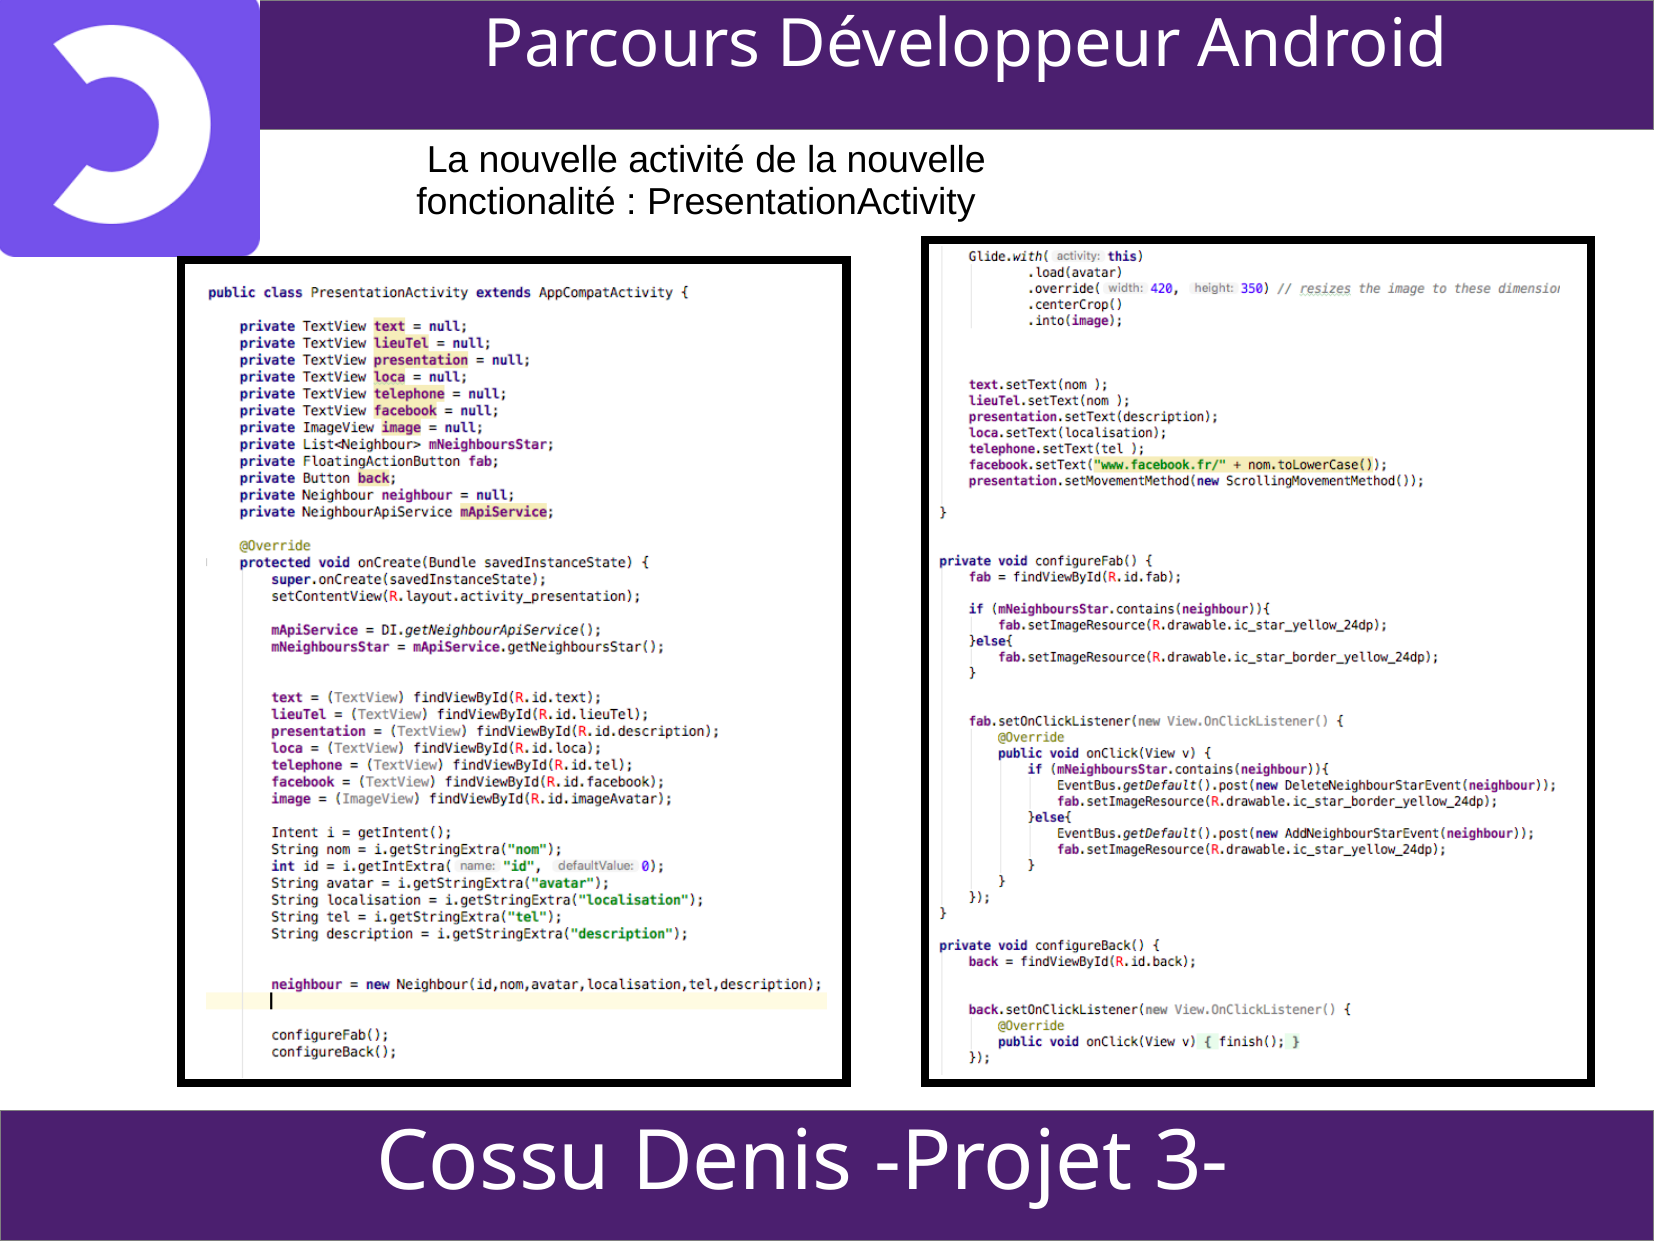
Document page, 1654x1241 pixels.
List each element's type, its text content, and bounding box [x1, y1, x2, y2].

picture [206, 264, 827, 1078]
picture [0, 0, 260, 257]
picture [933, 246, 1560, 1075]
text_box La nouvelle activité de la nouvelle fonctionalité : PresentationActivity [401, 130, 1170, 272]
text_box [177, 256, 851, 1087]
text_box [921, 236, 1595, 1087]
